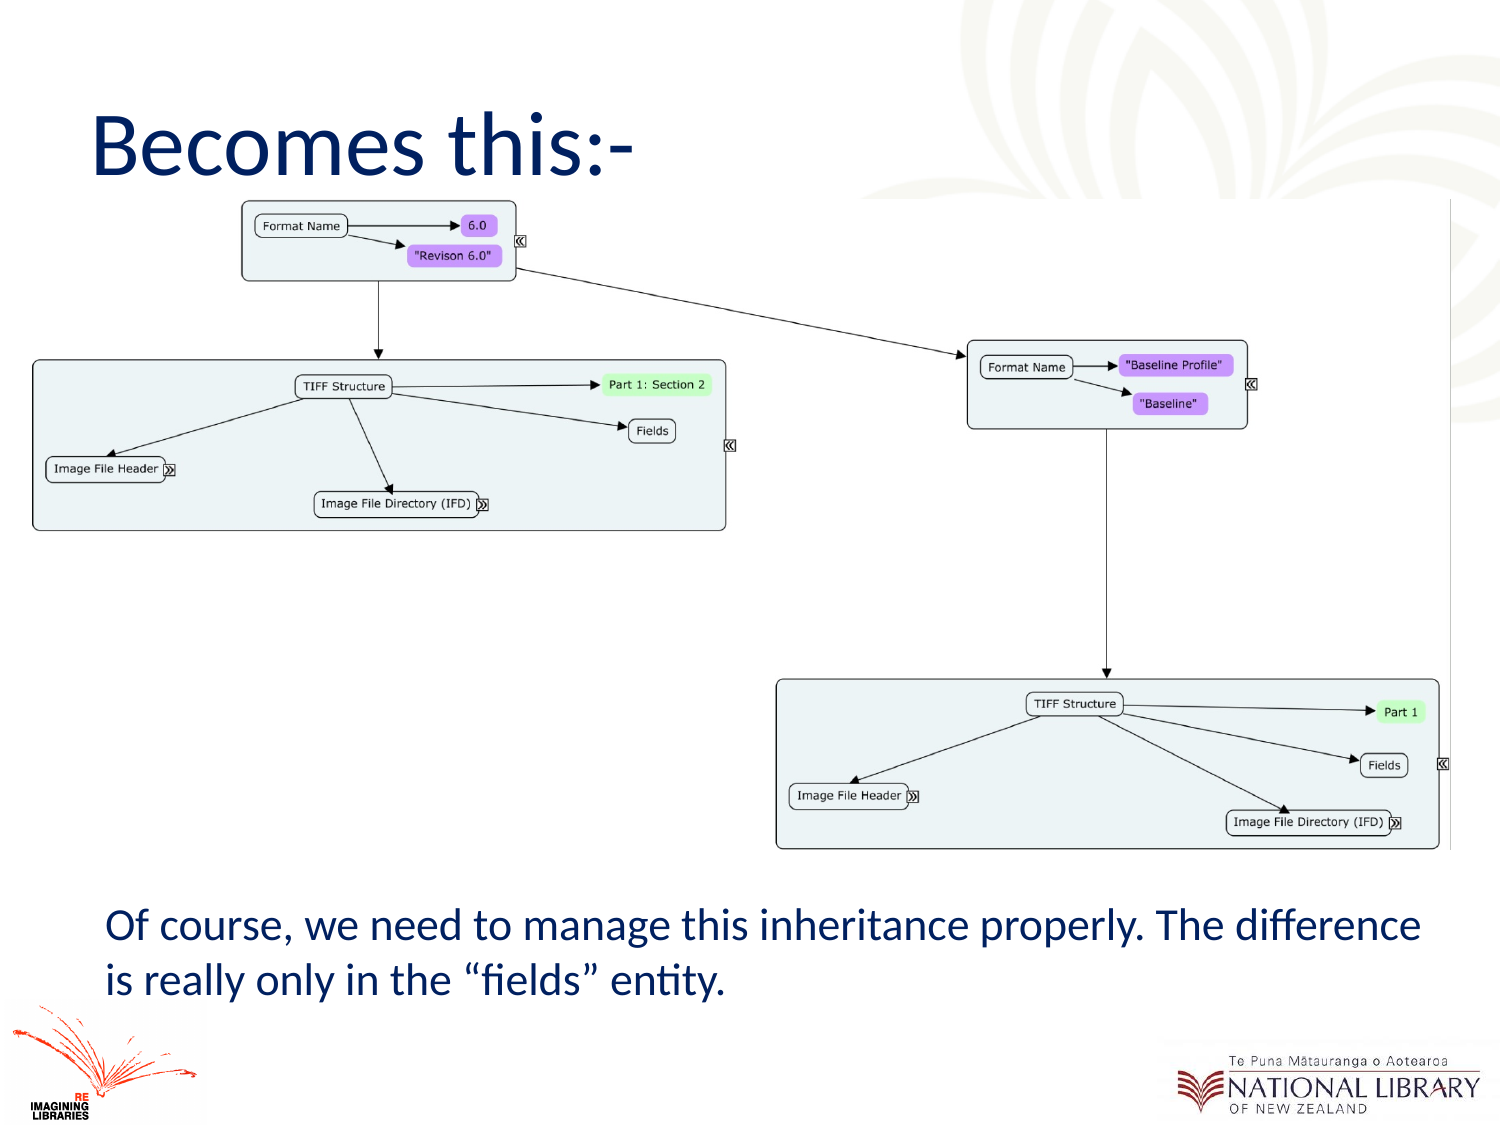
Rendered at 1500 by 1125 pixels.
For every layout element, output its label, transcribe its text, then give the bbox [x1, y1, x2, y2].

list Of course, we need to manage this inheritance properly. The difference is really only in the “fields” entity. [89, 886, 1440, 1053]
picture [0, 0, 1500, 1125]
title Becomes this:- [75, 45, 1425, 199]
